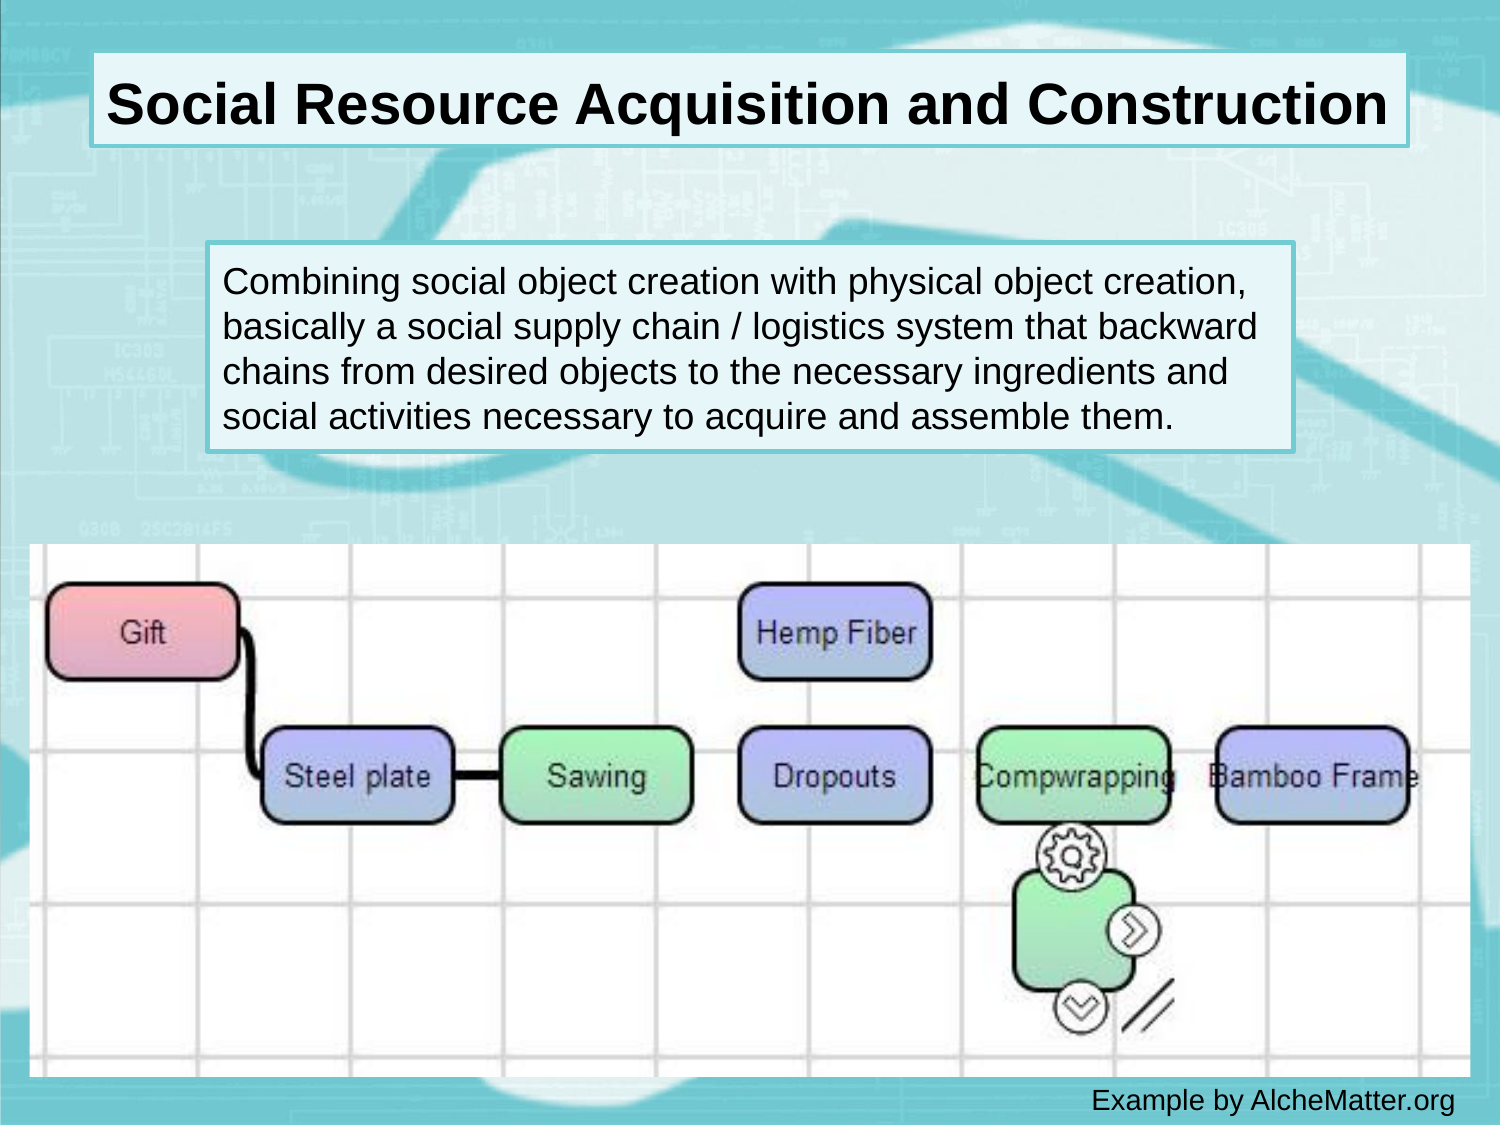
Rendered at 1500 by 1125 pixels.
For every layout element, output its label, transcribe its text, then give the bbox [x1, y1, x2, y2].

text_box [1170, 1097, 1177, 1108]
text_box [1129, 1102, 1136, 1108]
text_box [1417, 1097, 1425, 1108]
text_box Combining social object creation with physical object creation, basically a social supply chain / logistics system that backward chains from desired objects to the necessary ingredients and social activities necessary to acquire and assemble them. [207, 242, 1294, 452]
text_box [1352, 1102, 1359, 1108]
text_box [1332, 1097, 1339, 1106]
text_box [1218, 1097, 1225, 1108]
text_box [0, 0, 1500, 1125]
text_box Social Resource Acquisition and Construction [91, 51, 1409, 147]
text_box Example by AlcheMatter.org [1076, 1066, 1500, 1097]
text_box [1233, 1097, 1240, 1107]
